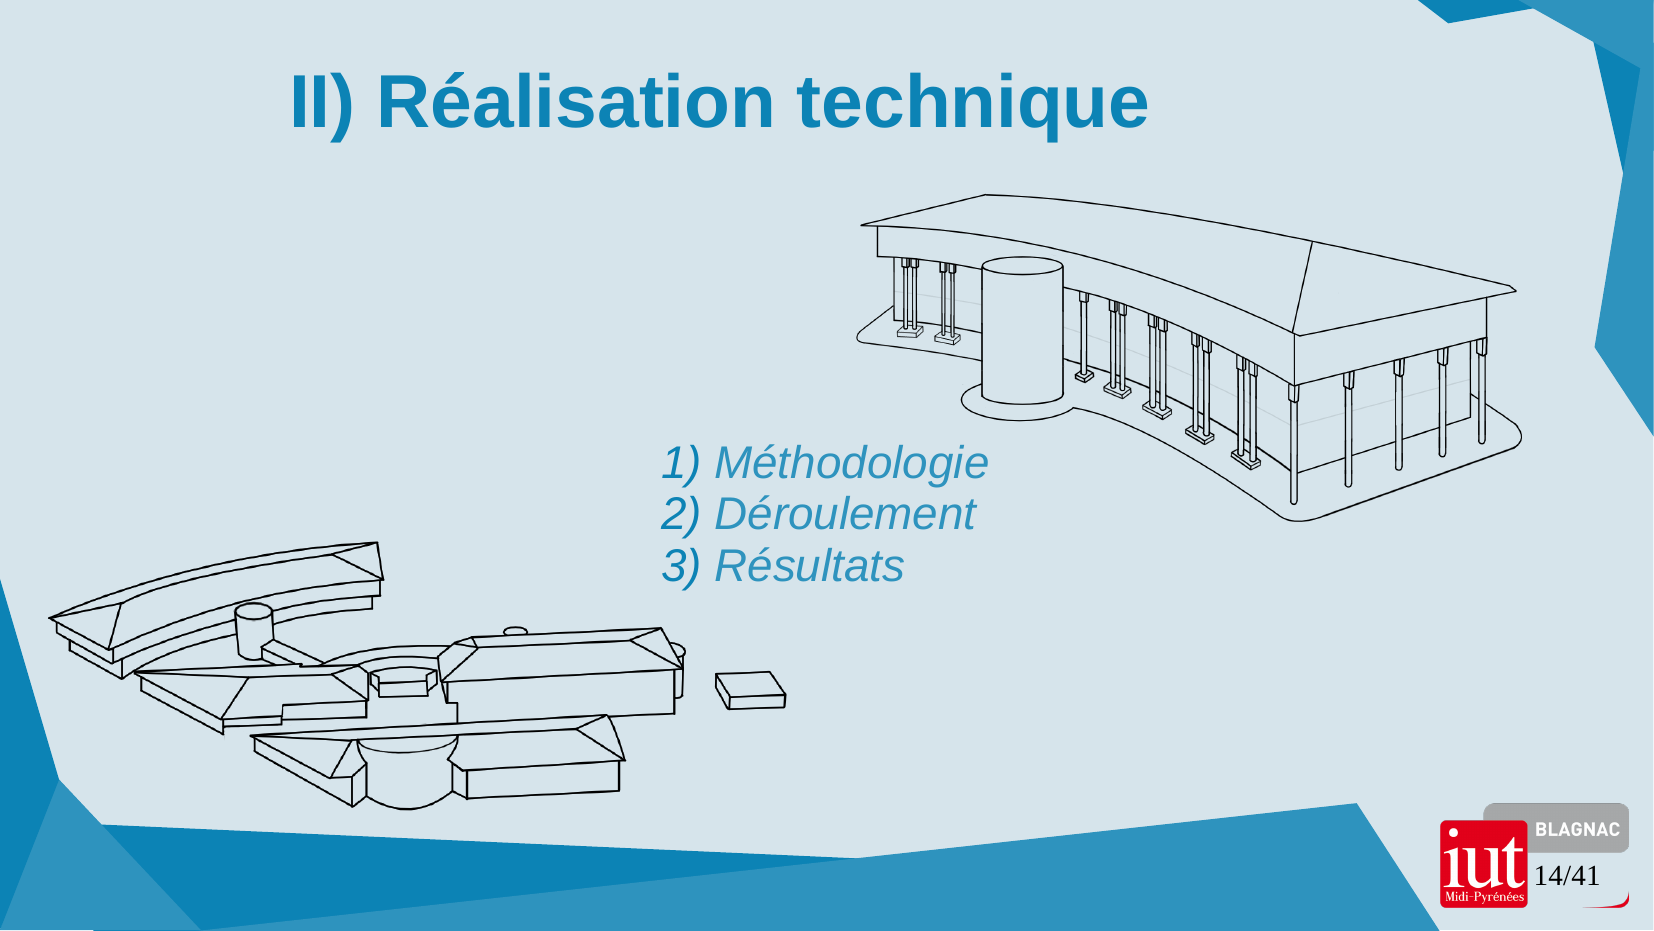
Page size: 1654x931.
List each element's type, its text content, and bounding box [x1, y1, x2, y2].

picture [1440, 803, 1629, 908]
picture [23, 527, 815, 827]
list Méthodologie Déroulement Résultats [643, 437, 1010, 603]
title II) Réalisation technique [289, 59, 1365, 162]
picture [850, 191, 1524, 527]
